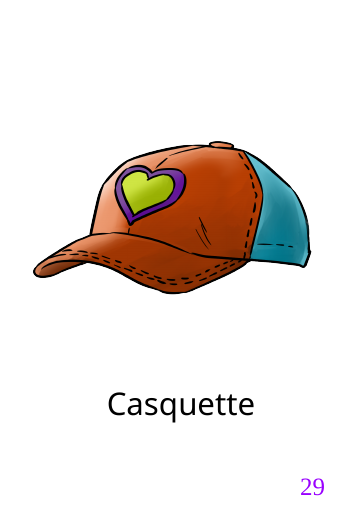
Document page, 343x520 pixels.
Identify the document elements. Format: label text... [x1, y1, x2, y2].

picture [29, 88, 325, 355]
text_box Casquette [51, 374, 311, 463]
